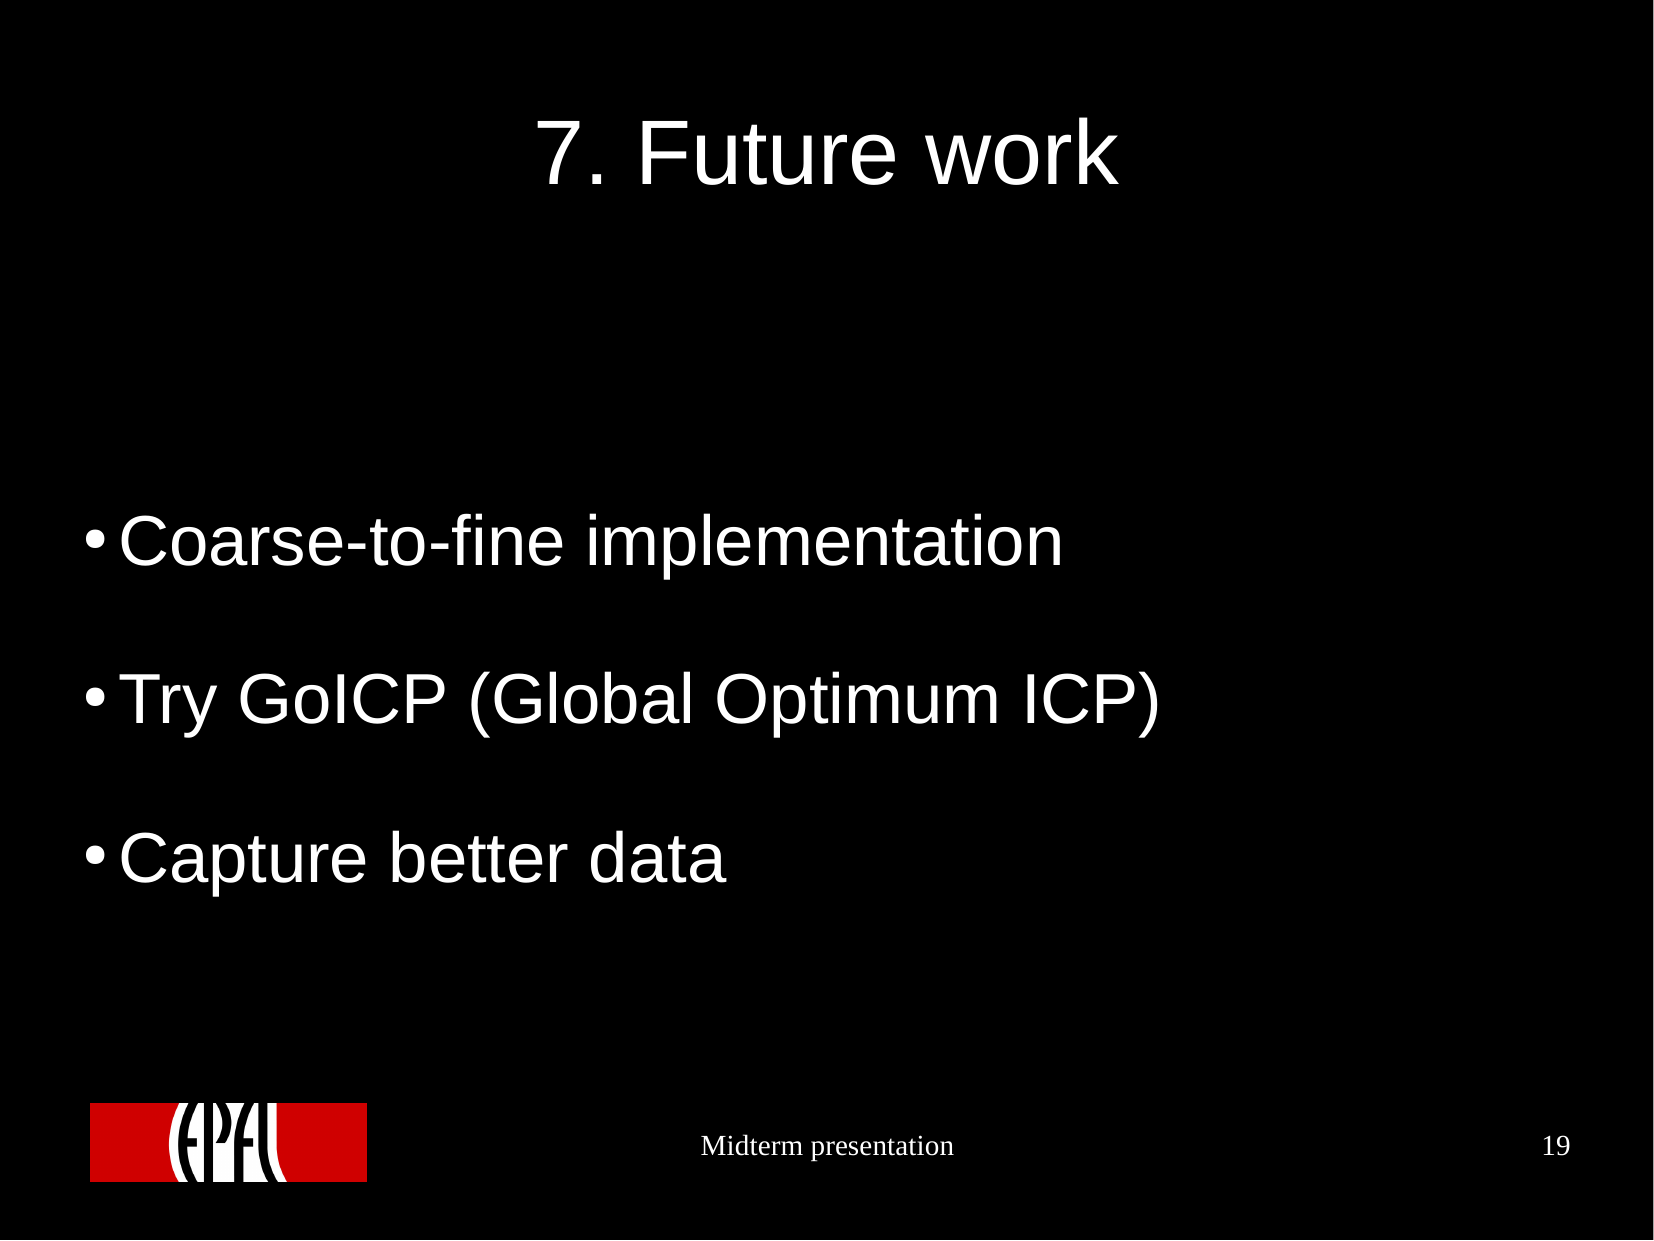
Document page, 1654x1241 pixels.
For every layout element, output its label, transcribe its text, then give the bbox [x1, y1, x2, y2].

subtitle Coarse-to-fine implementation Try GoICP (Global Optimum ICP) Capture better data [82, 290, 1571, 1109]
title 7. Future work [82, 49, 1571, 257]
picture [90, 1103, 367, 1182]
